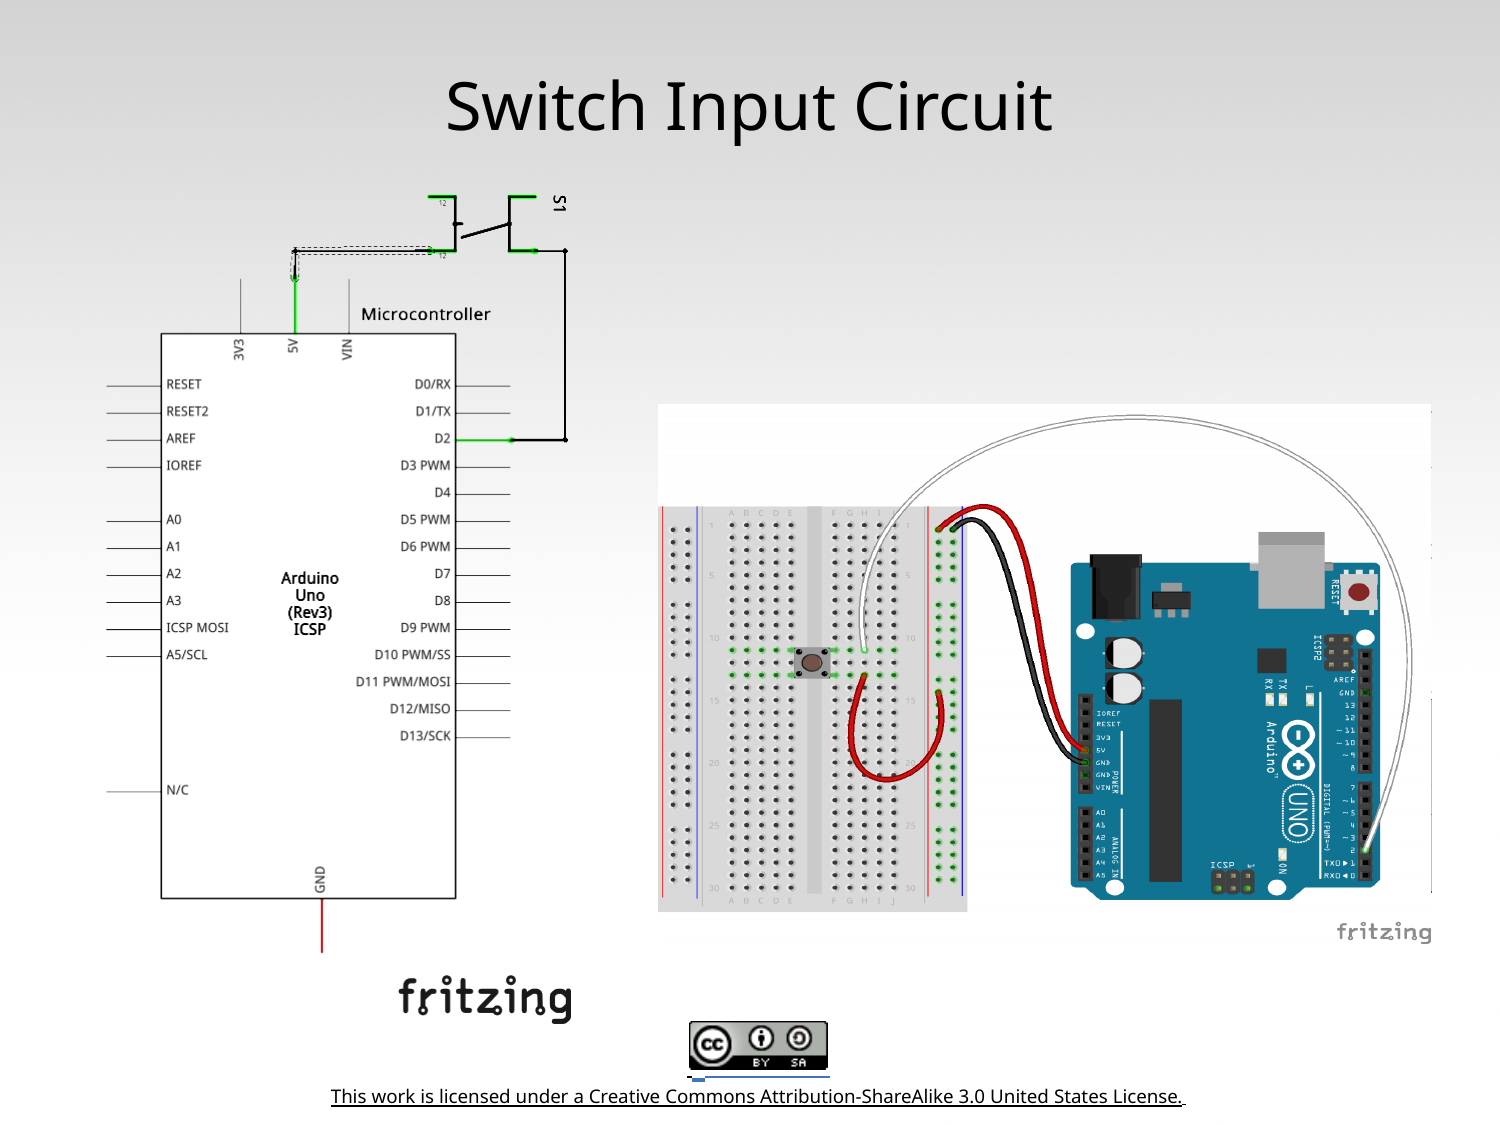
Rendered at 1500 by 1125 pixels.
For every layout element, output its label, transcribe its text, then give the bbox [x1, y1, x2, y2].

title Switch Input Circuit [112, 50, 1388, 238]
picture [0, 0, 1500, 1125]
